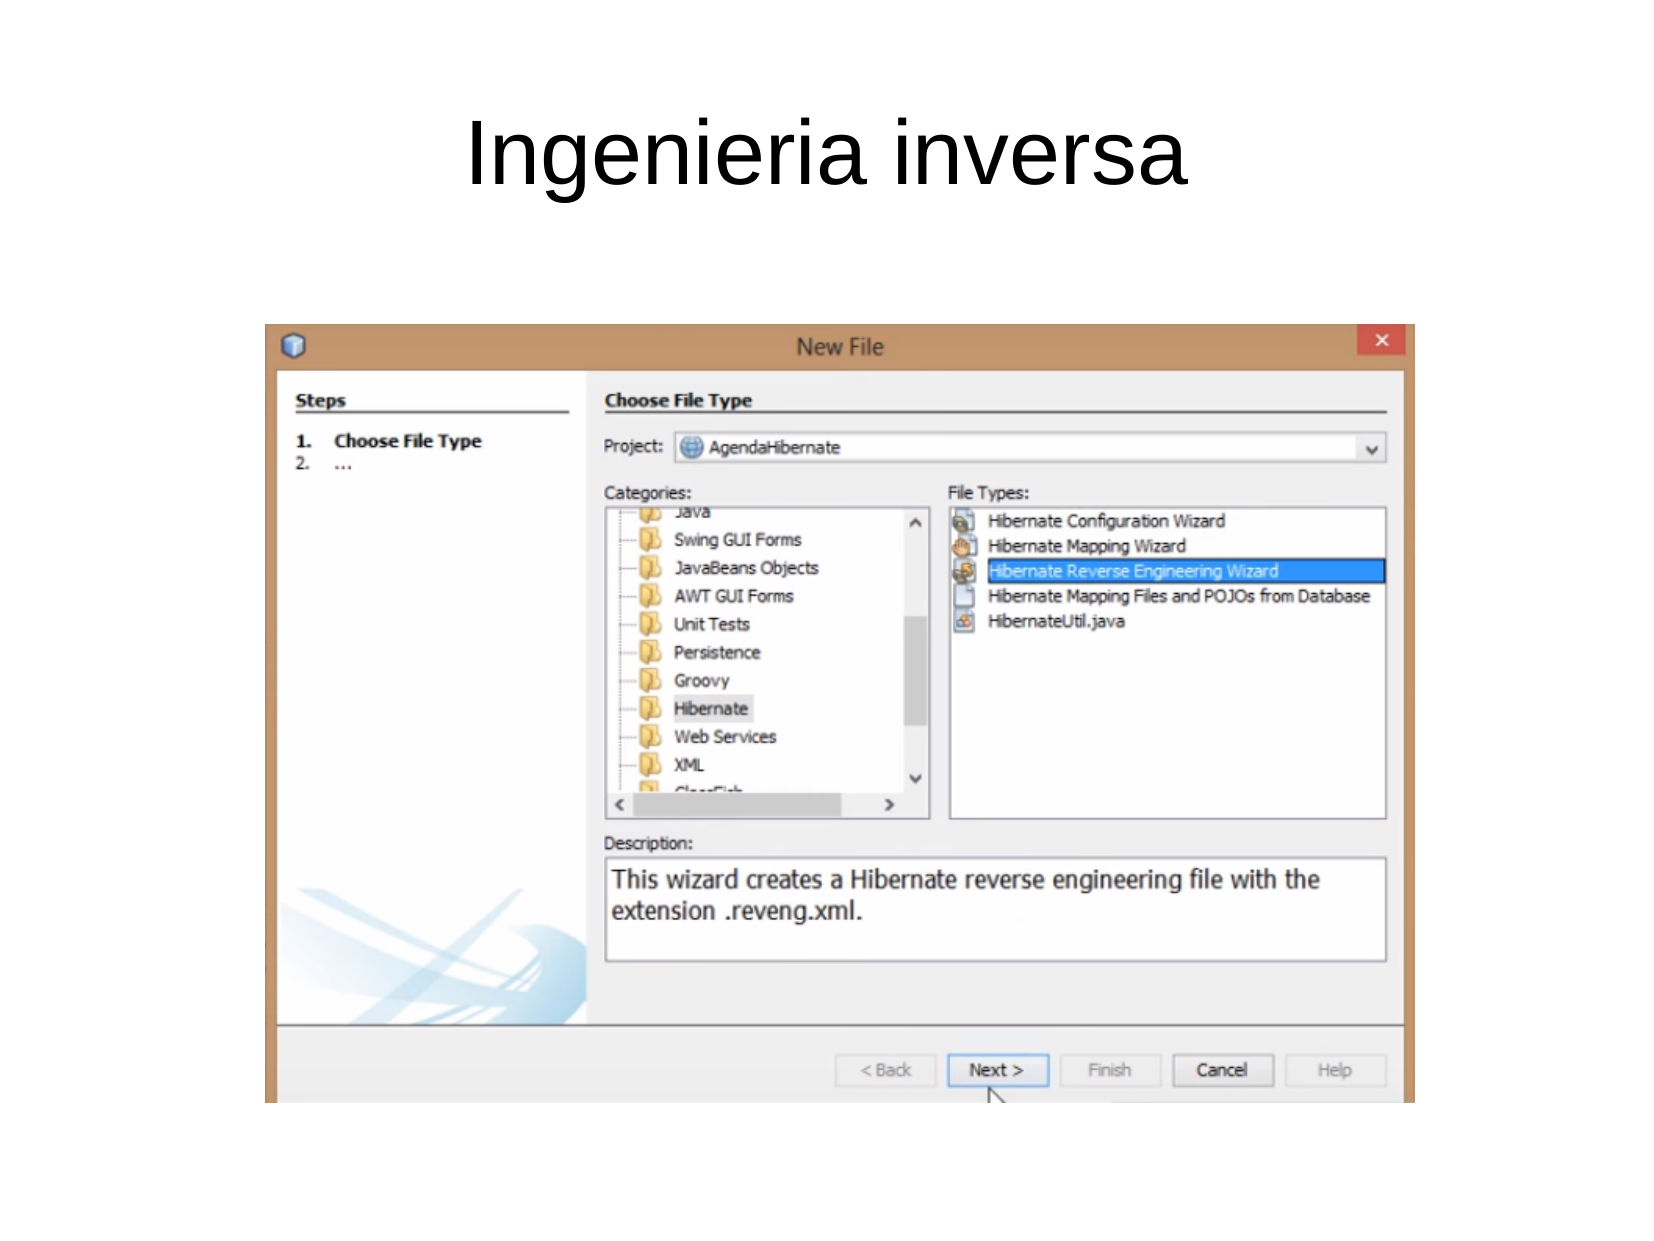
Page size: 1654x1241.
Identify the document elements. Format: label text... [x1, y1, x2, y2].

title Ingenieria inversa [82, 49, 1571, 257]
picture [265, 324, 1415, 1103]
